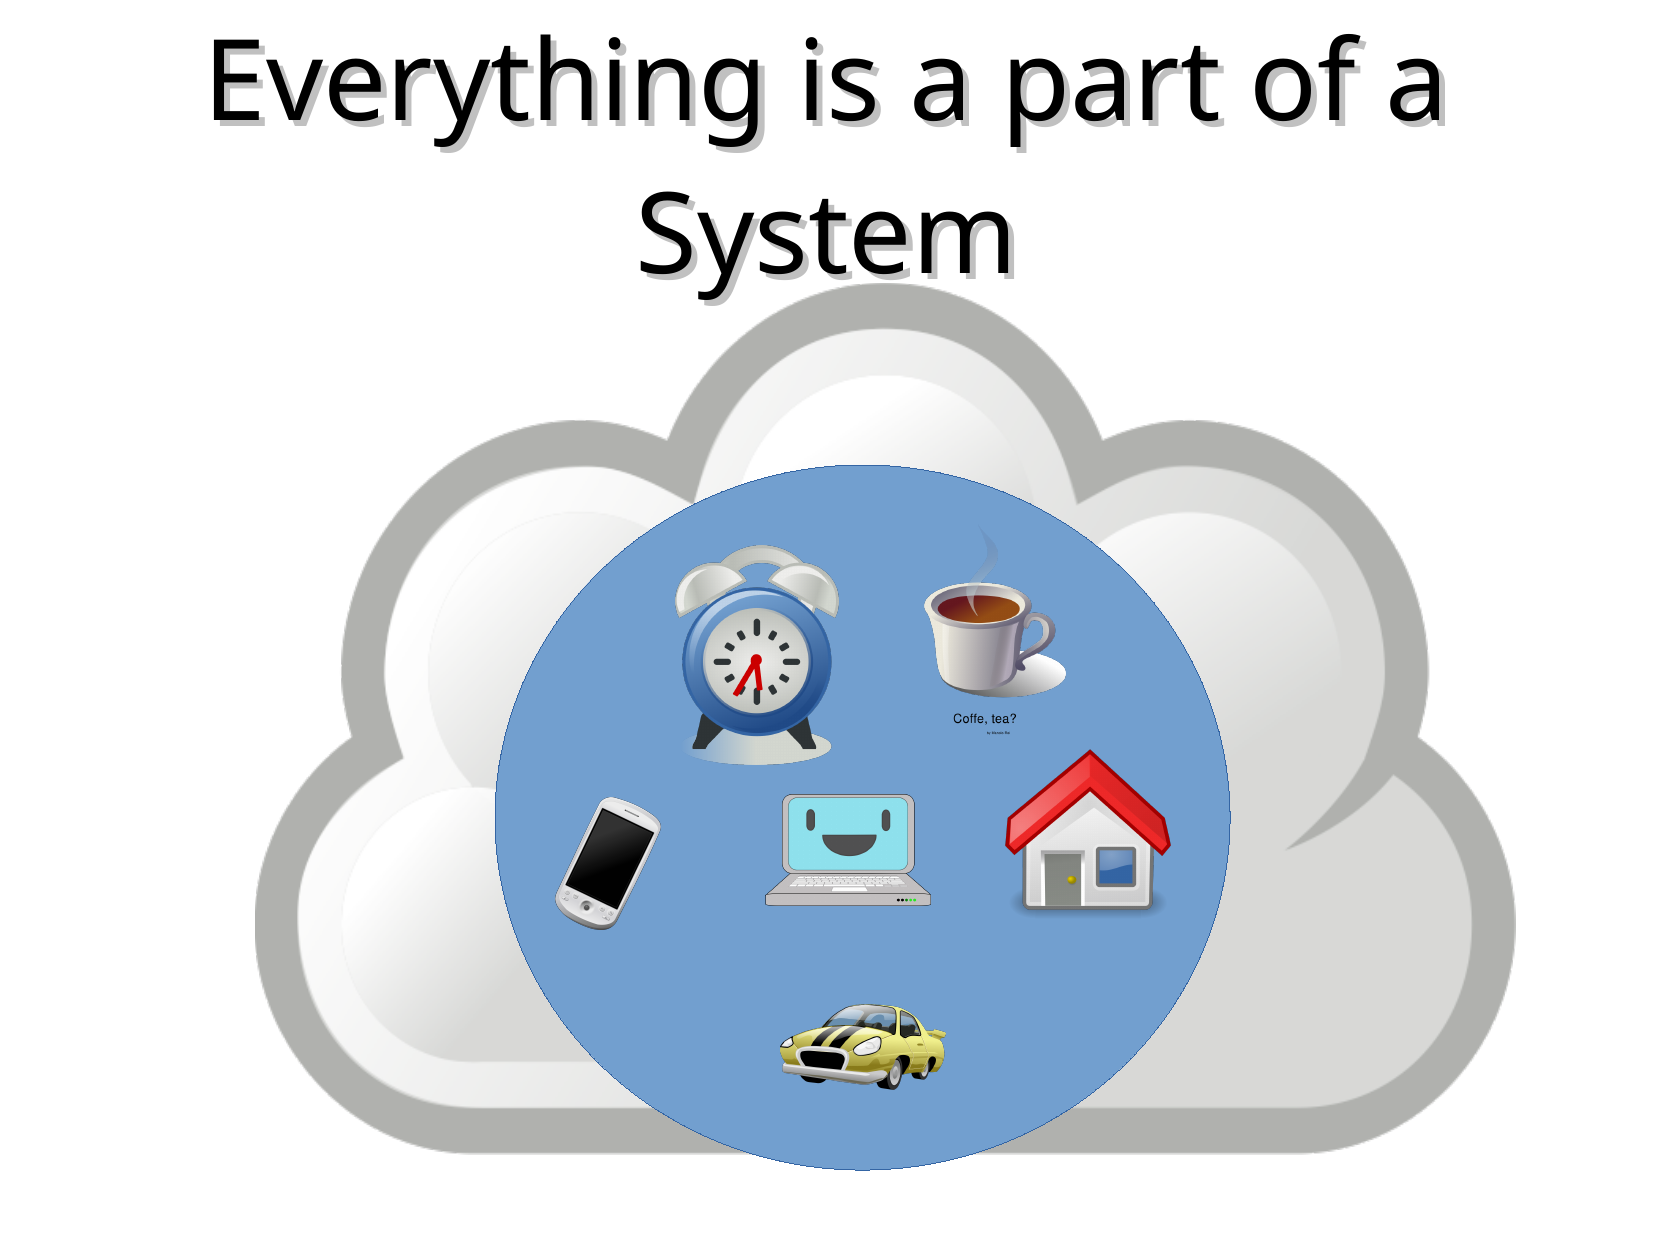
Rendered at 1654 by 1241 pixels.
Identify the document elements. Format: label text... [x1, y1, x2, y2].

picture [924, 524, 1066, 736]
picture [765, 794, 931, 906]
picture [780, 1004, 946, 1090]
picture [675, 545, 839, 766]
picture [255, 283, 1516, 1156]
picture [1005, 749, 1171, 919]
picture [555, 797, 661, 931]
title Everything is a part of a System [82, 26, 1571, 280]
text_box [495, 465, 1231, 1171]
